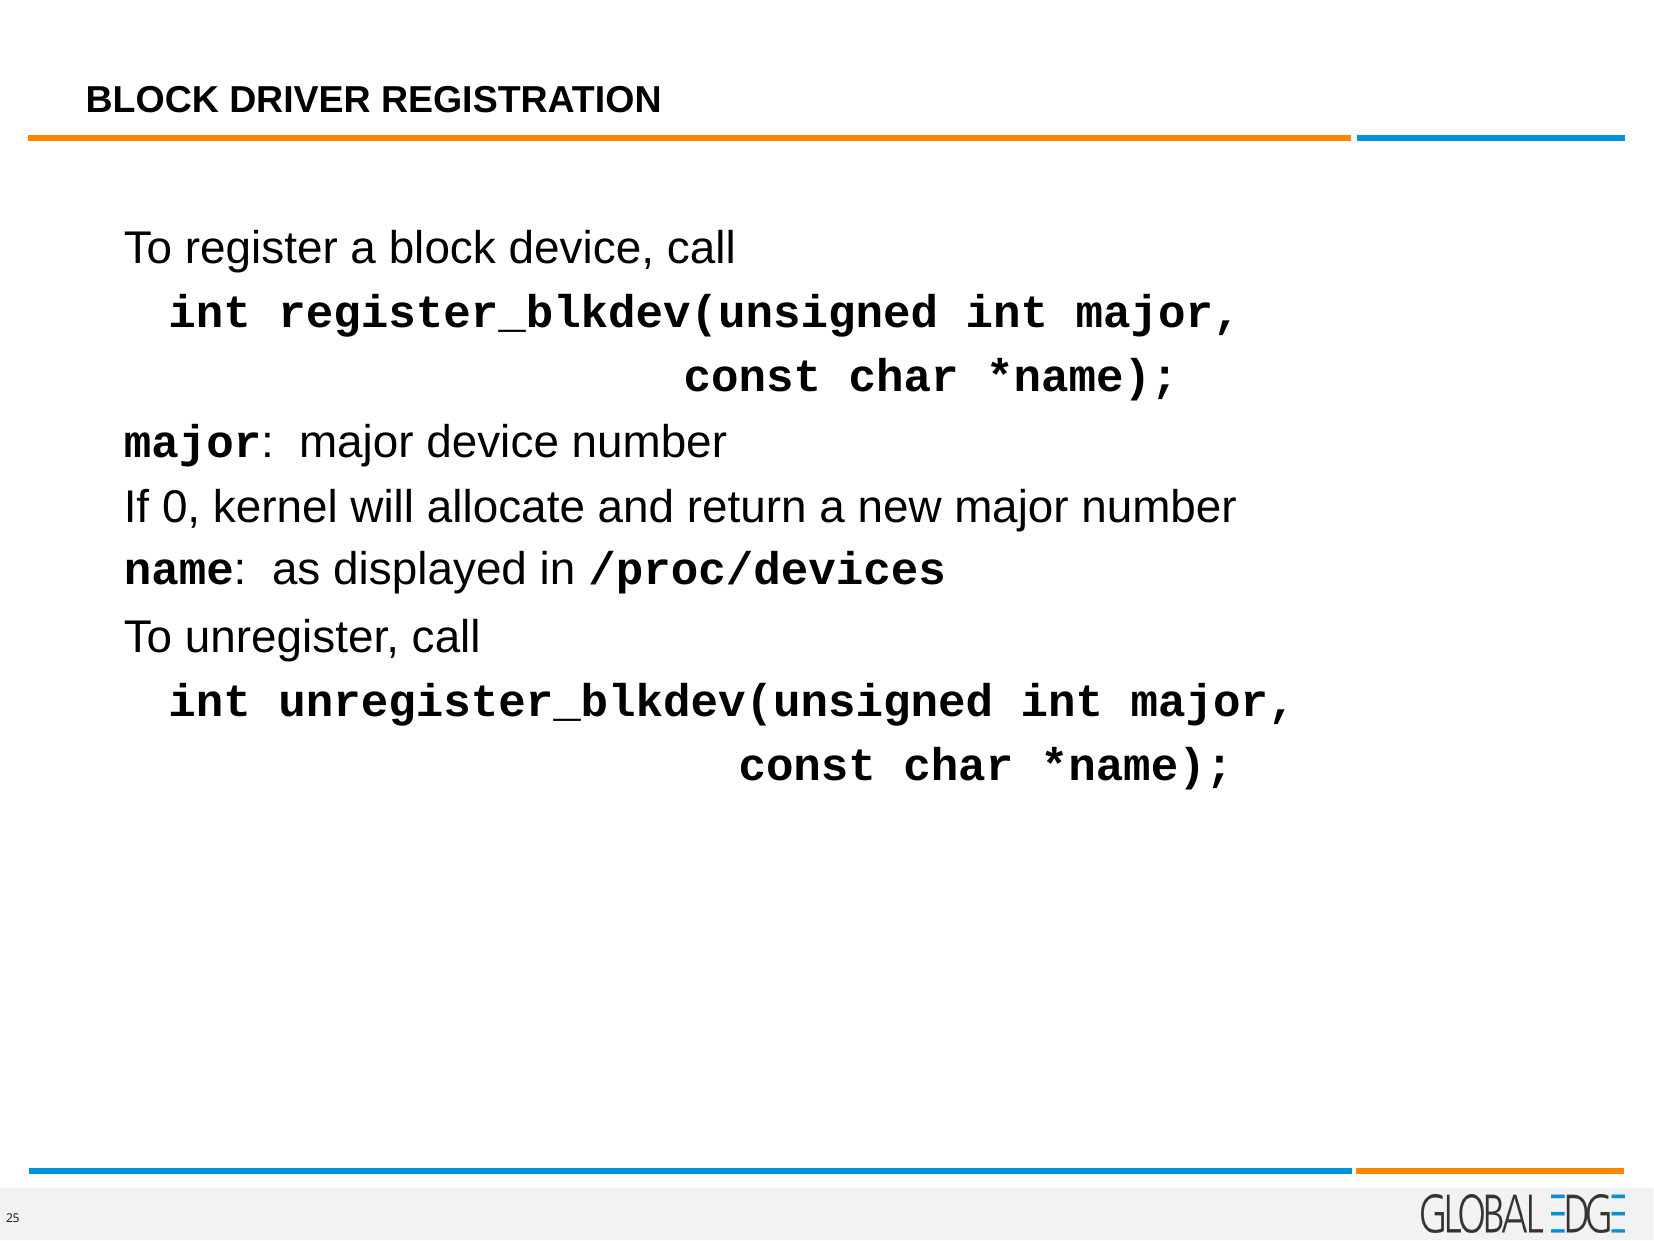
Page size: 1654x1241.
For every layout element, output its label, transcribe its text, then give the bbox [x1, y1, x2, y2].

picture [1421, 1194, 1625, 1233]
text_box BLOCK DRIVER REGISTRATION [70, 70, 1016, 142]
text_box To register a block device, call int register_blkdev(unsigned int major, const char *name); major: major device number If 0, kernel will allocate and return a new major number name: as displayed in /proc/devices To unregister, call int unregister_blkdev(unsigned int major, const char *name); [108, 214, 1323, 800]
